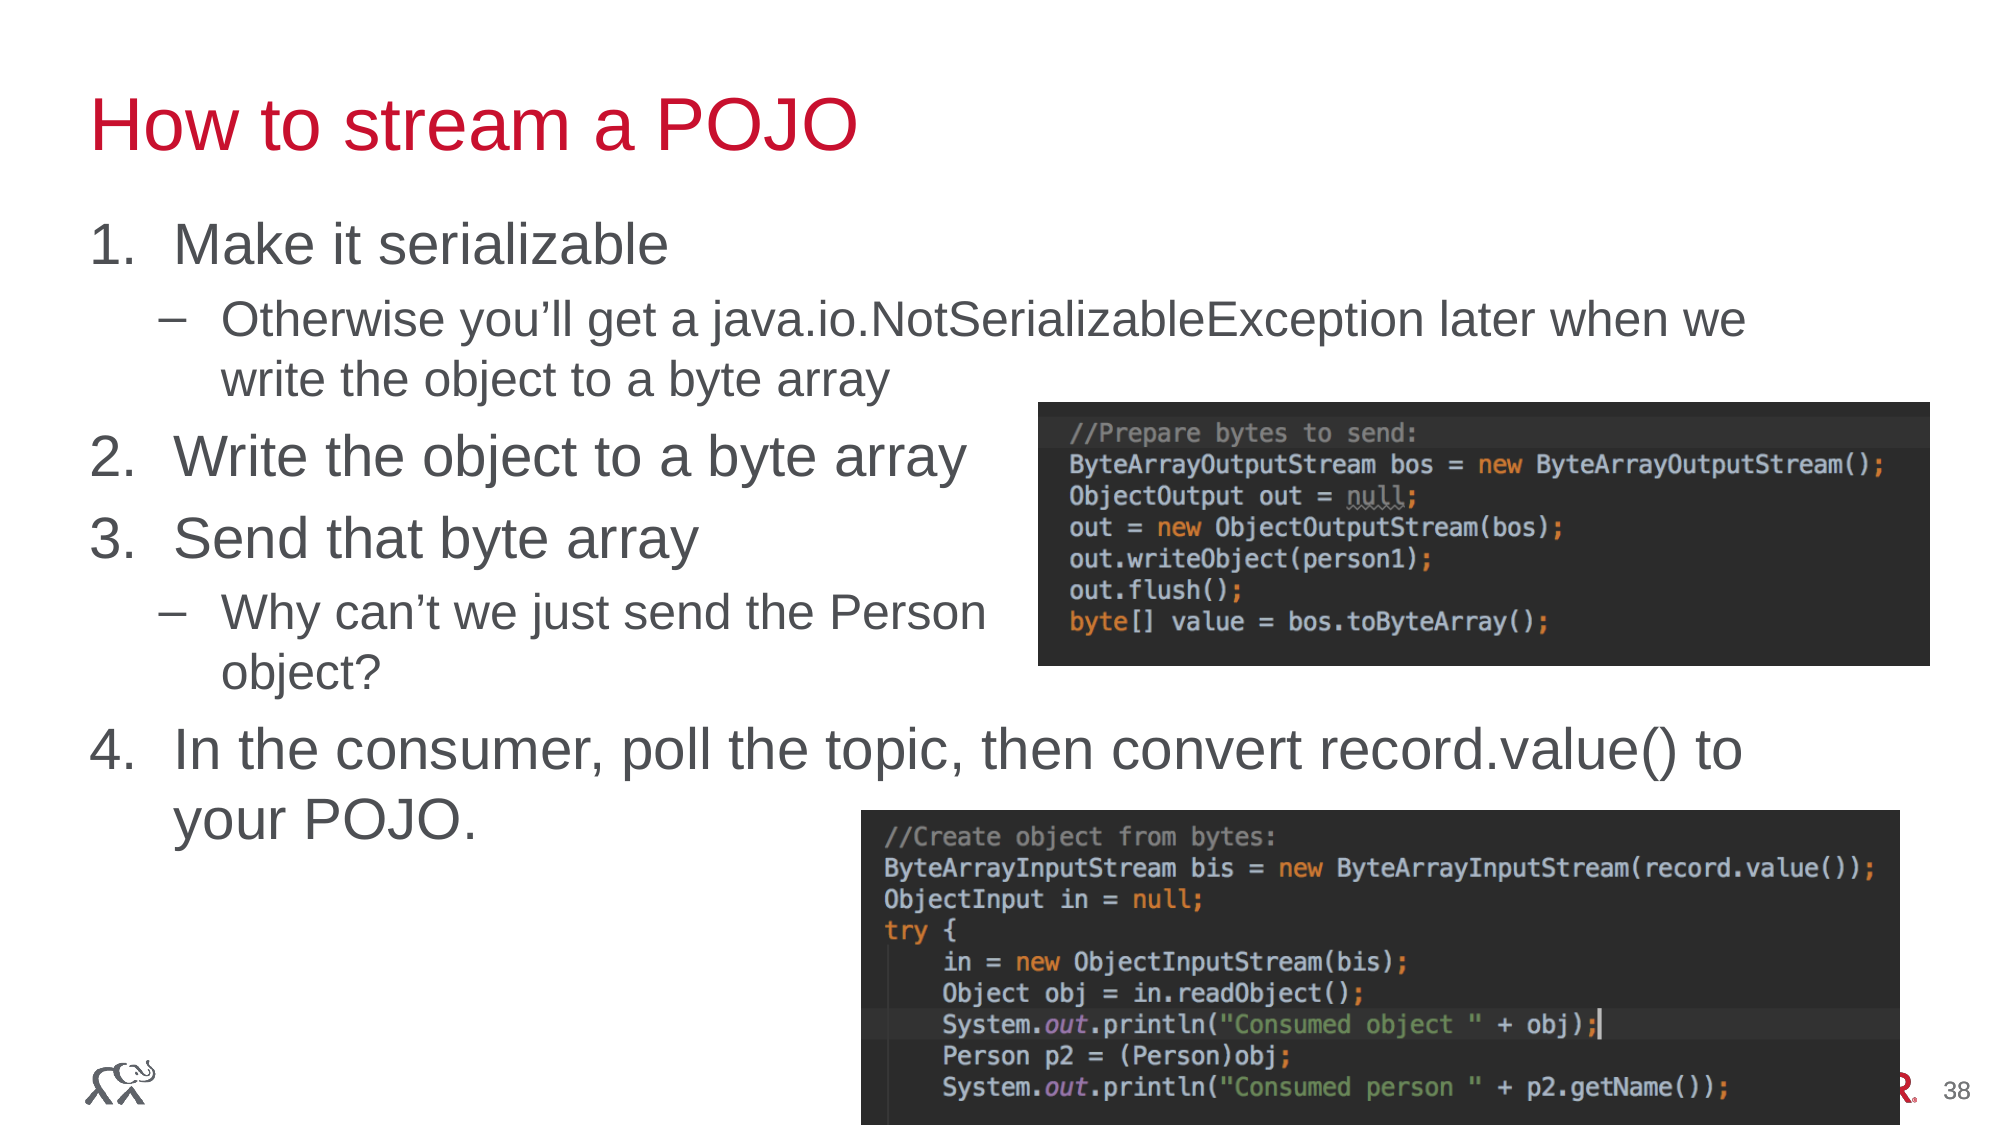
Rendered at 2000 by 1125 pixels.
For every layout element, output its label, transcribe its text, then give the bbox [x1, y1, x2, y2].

picture [861, 810, 1900, 1125]
picture [75, 1038, 167, 1125]
picture [1038, 402, 1930, 666]
title How to stream a POJO [69, 45, 1869, 196]
list Make it serializable Otherwise you’ll get a java.io.NotSerializableException later when we write the object to a byte array Write the object to a byte array Send that byte array Why can’t we just send the Person object? In the consumer, poll the topic, then convert record.value() to your POJO. [69, 196, 1869, 1005]
